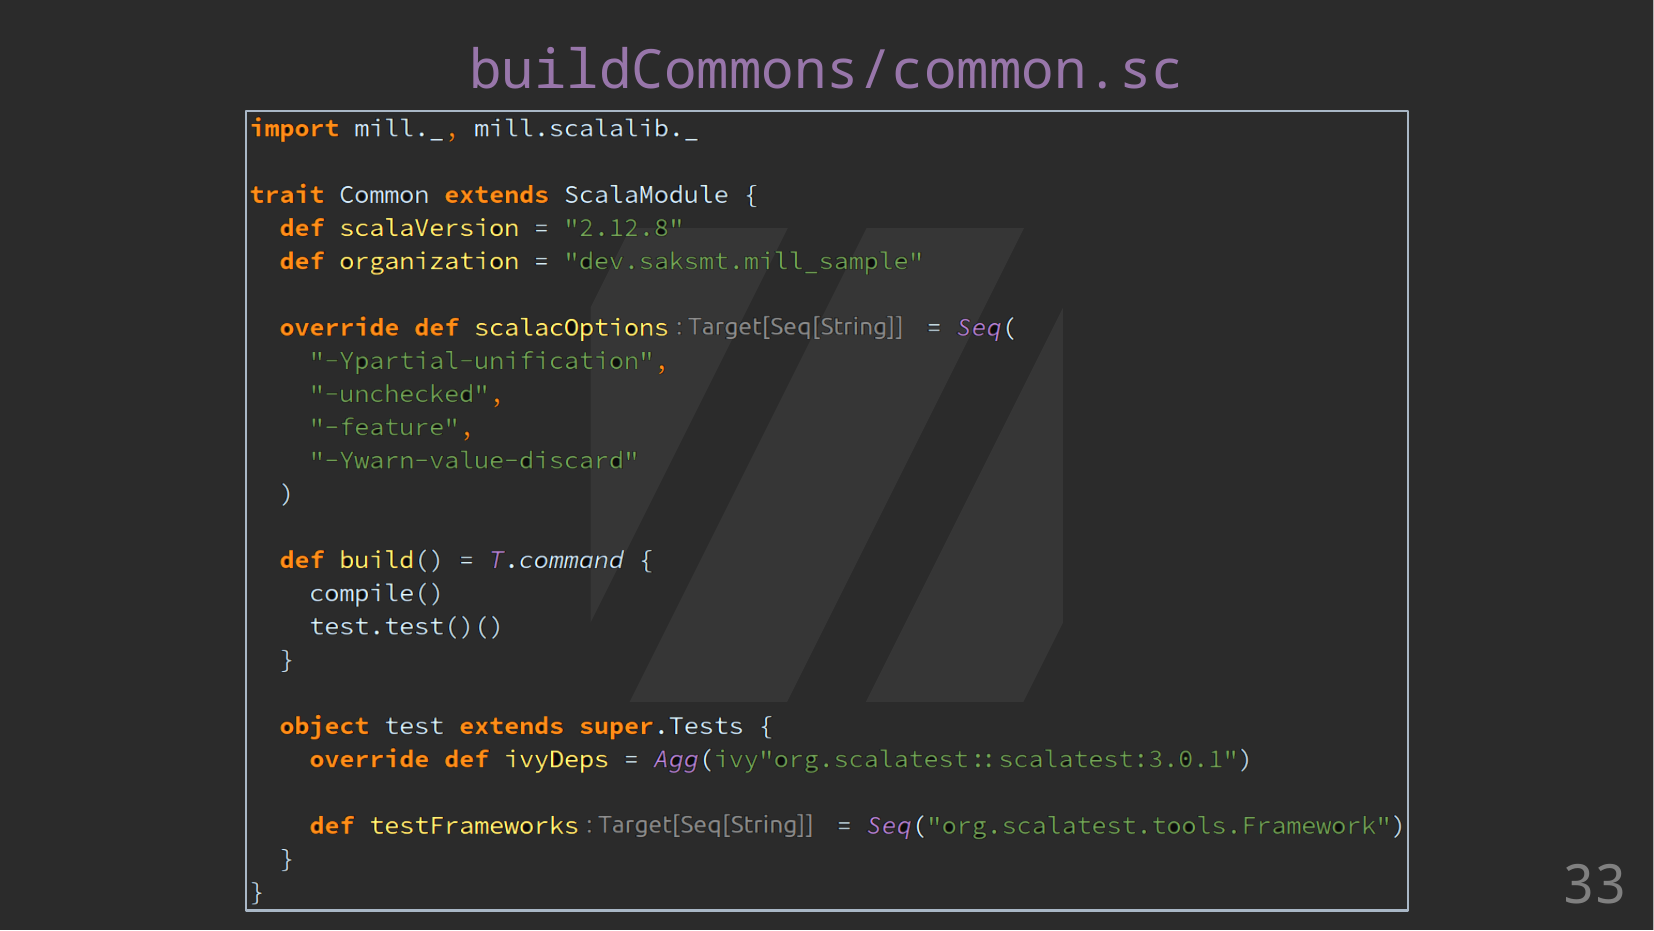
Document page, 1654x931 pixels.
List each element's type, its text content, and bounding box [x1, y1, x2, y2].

picture [246, 112, 1407, 910]
text_box 33 [1287, 838, 1642, 931]
text_box buildCommons/common.sc [171, 23, 1483, 135]
